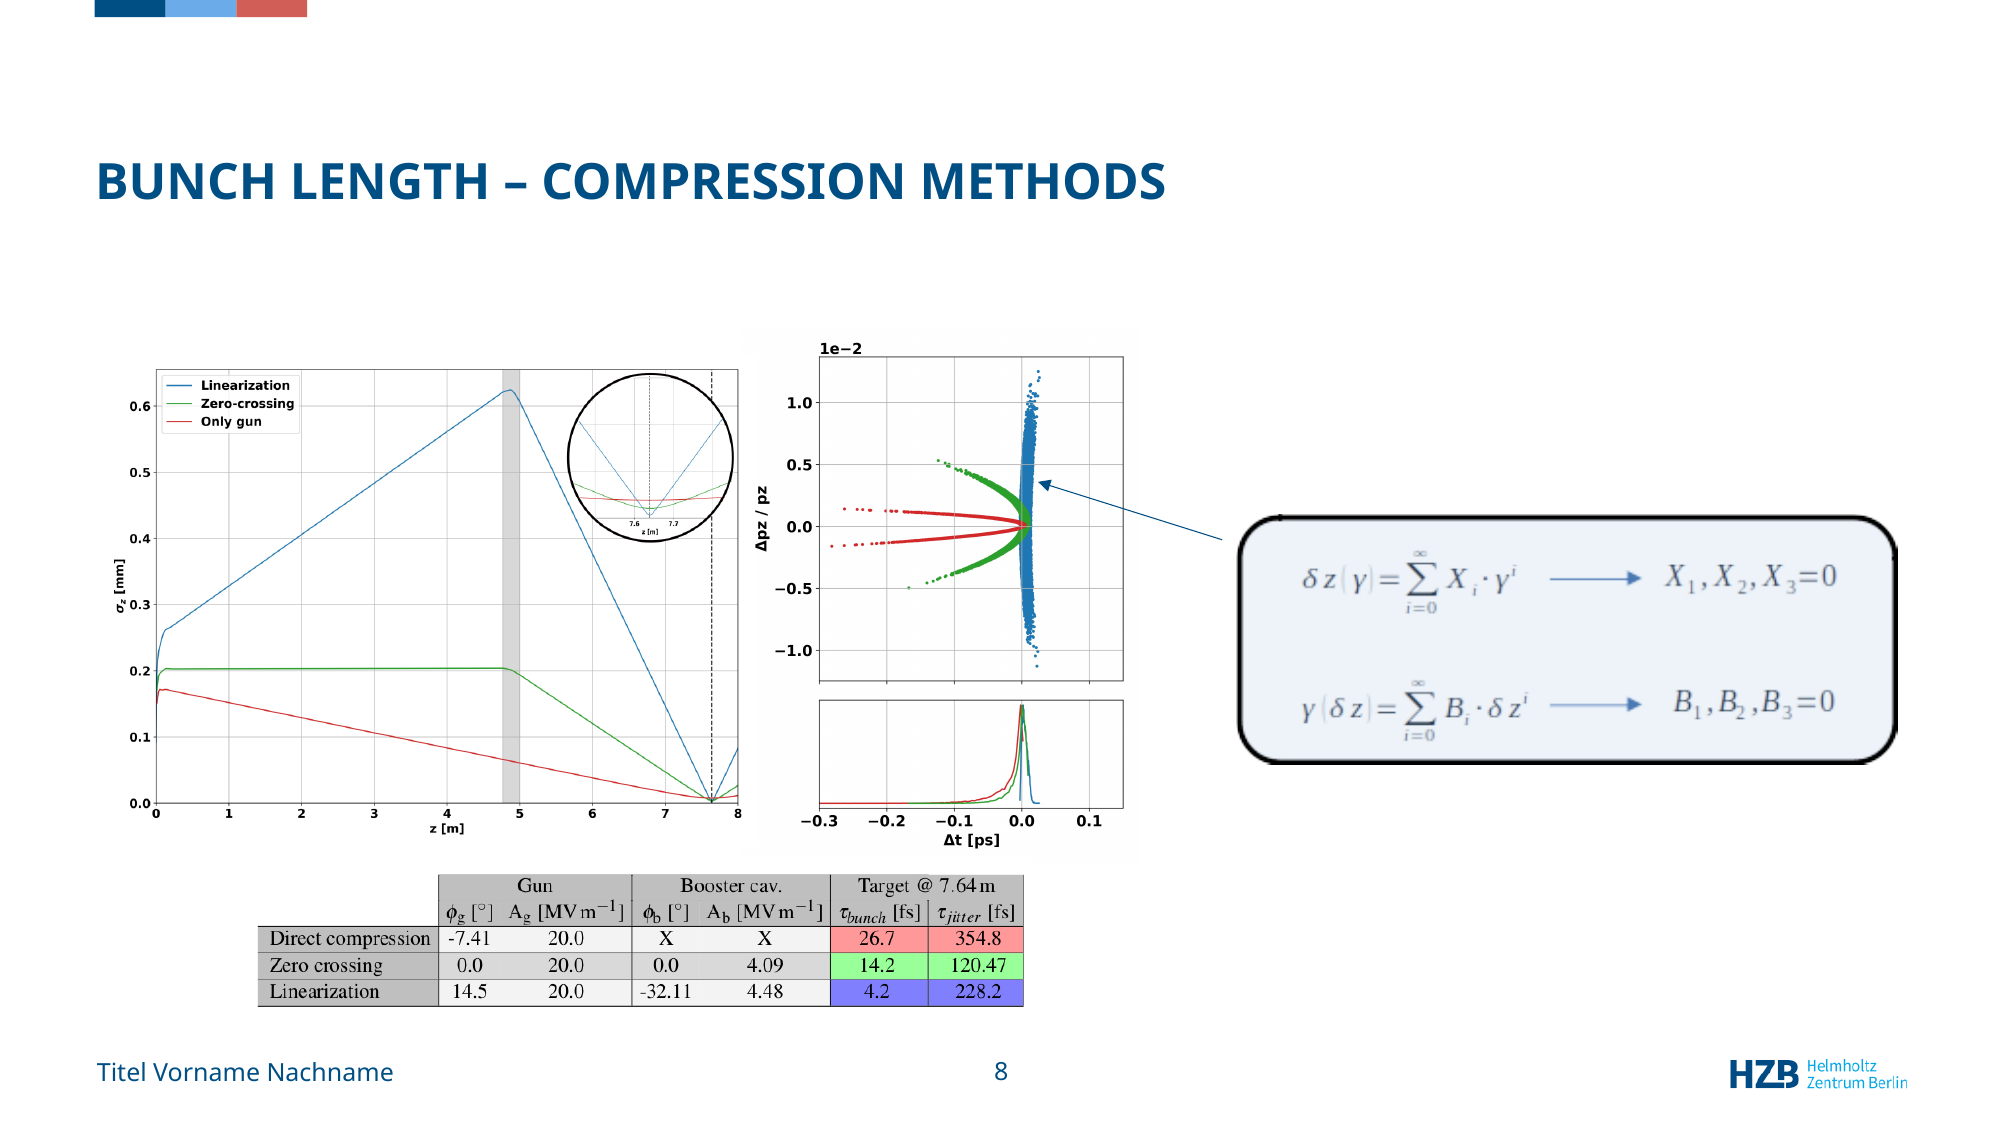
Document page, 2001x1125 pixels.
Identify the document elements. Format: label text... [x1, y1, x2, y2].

title Bunch length – compression methods [94, 137, 1351, 211]
picture [1236, 514, 1898, 765]
picture [100, 327, 1139, 1014]
